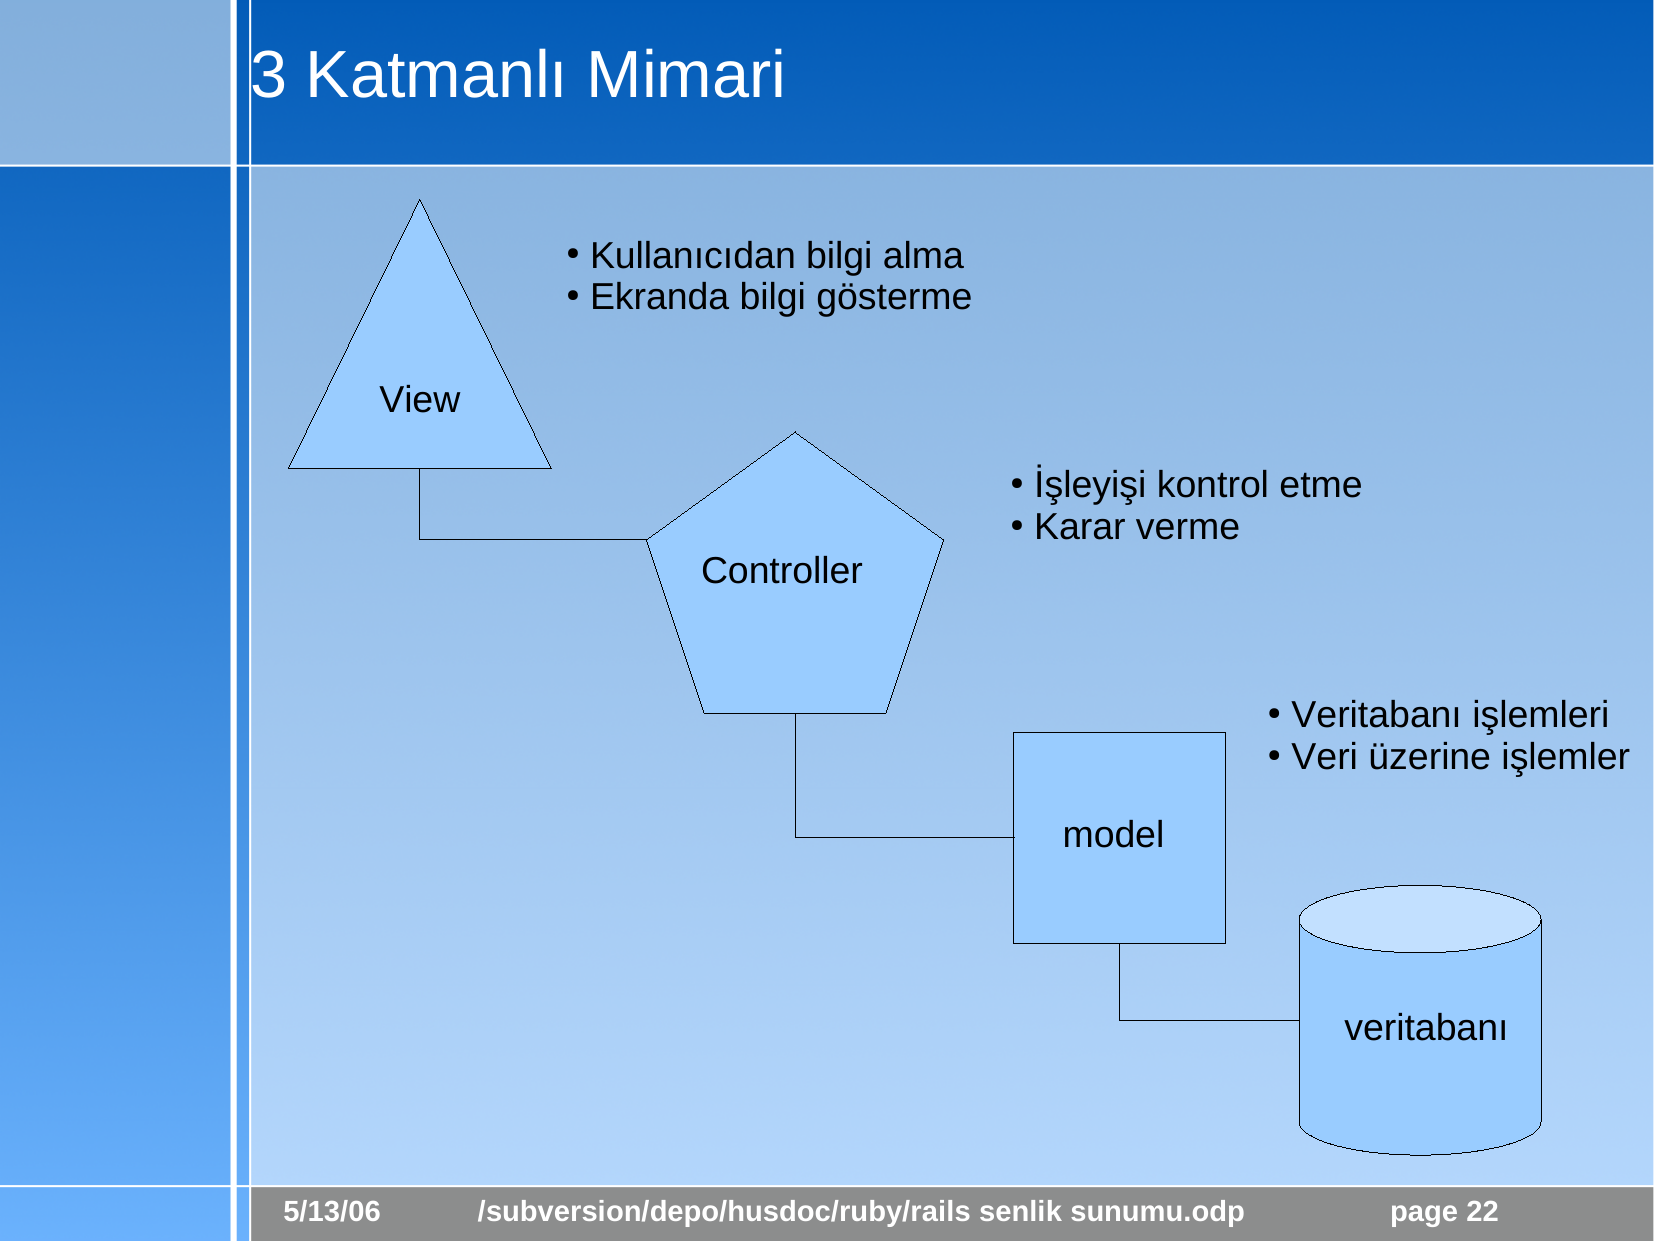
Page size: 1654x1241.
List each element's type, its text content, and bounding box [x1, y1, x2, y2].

text_box veritabanı [1329, 998, 1524, 1061]
text_box Controller [686, 542, 904, 604]
text_box [1013, 732, 1226, 944]
picture [0, 0, 1654, 1241]
text_box İşleyişi kontrol etme Karar verme [995, 456, 1378, 565]
text_box View [364, 370, 476, 432]
title 3 Katmanlı Mimari [250, 11, 1477, 137]
text_box Kullanıcıdan bilgi alma Ekranda bilgi gösterme [551, 226, 987, 335]
text_box Veritabanı işlemleri Veri üzerine işlemler [1253, 686, 1645, 795]
text_box [1299, 920, 1542, 1156]
text_box [288, 199, 552, 469]
text_box [646, 431, 944, 714]
text_box model [1047, 805, 1180, 868]
